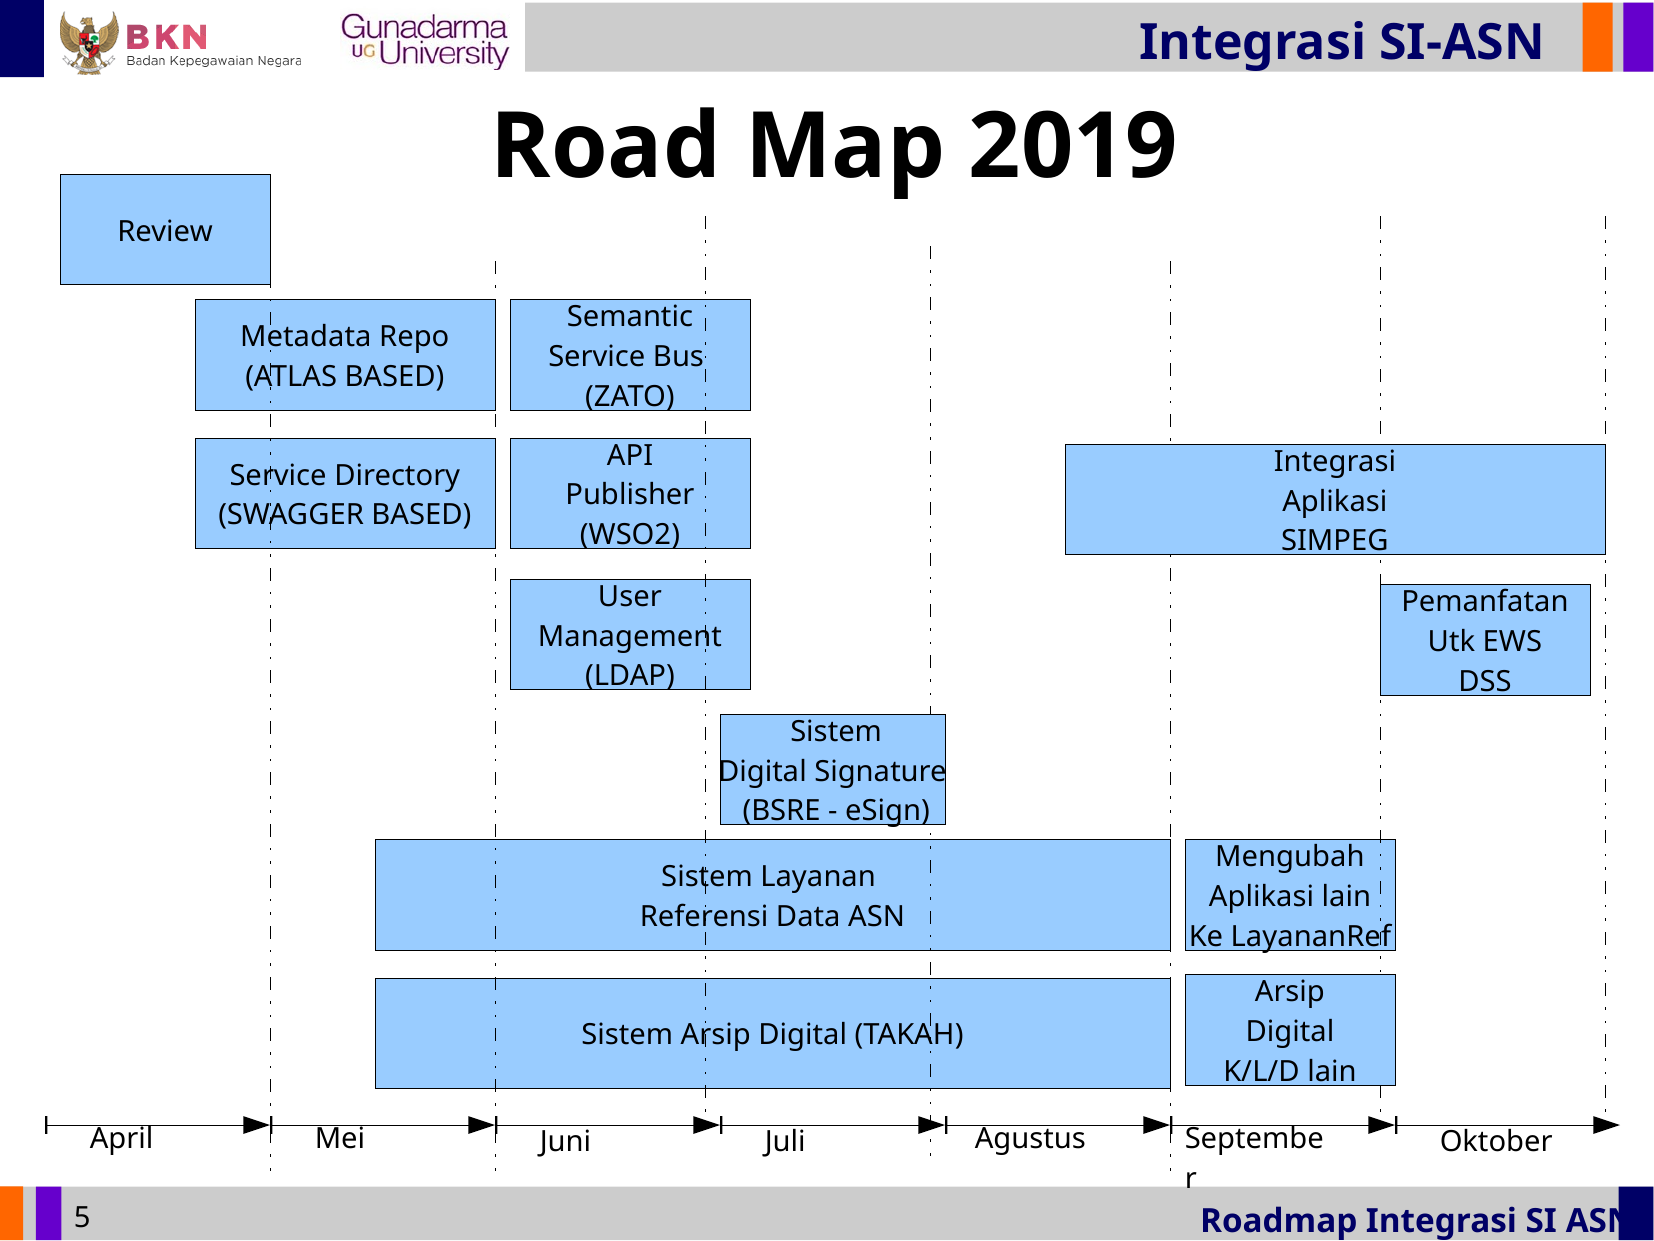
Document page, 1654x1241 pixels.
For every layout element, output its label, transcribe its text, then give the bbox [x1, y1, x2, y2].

title Road Map 2019 [78, 87, 1592, 198]
text_box Arsip Digital K/L/D lain [1185, 974, 1396, 1086]
text_box Mei [300, 1110, 406, 1167]
text_box Review [60, 174, 271, 285]
picture [340, 0, 510, 70]
text_box Semantic Service Bus (ZATO) [510, 299, 751, 411]
text_box Sistem Digital Signature (BSRE - eSign) [720, 714, 946, 825]
text_box Pemanfatan Utk EWS DSS [1380, 584, 1591, 696]
text_box September [1170, 1110, 1351, 1160]
text_box Mengubah Aplikasi lain Ke LayananRef [1185, 839, 1396, 951]
text_box User Management (LDAP) [510, 579, 751, 690]
text_box Agustus [960, 1110, 1126, 1171]
text_box April [75, 1110, 181, 1167]
text_box Service Directory (SWAGGER BASED) [195, 438, 496, 549]
text_box Metadata Repo (ATLAS BASED) [195, 299, 496, 411]
text_box Sistem Layanan Referensi Data ASN [375, 839, 1171, 951]
text_box Integrasi Aplikasi SIMPEG [1065, 444, 1606, 555]
picture [60, 11, 301, 75]
text_box Sistem Arsip Digital (TAKAH) [375, 978, 1171, 1089]
text_box Oktober [1425, 1113, 1621, 1171]
text_box Juli [750, 1113, 856, 1171]
text_box API Publisher (WSO2) [510, 438, 751, 549]
text_box Juni [525, 1113, 631, 1171]
